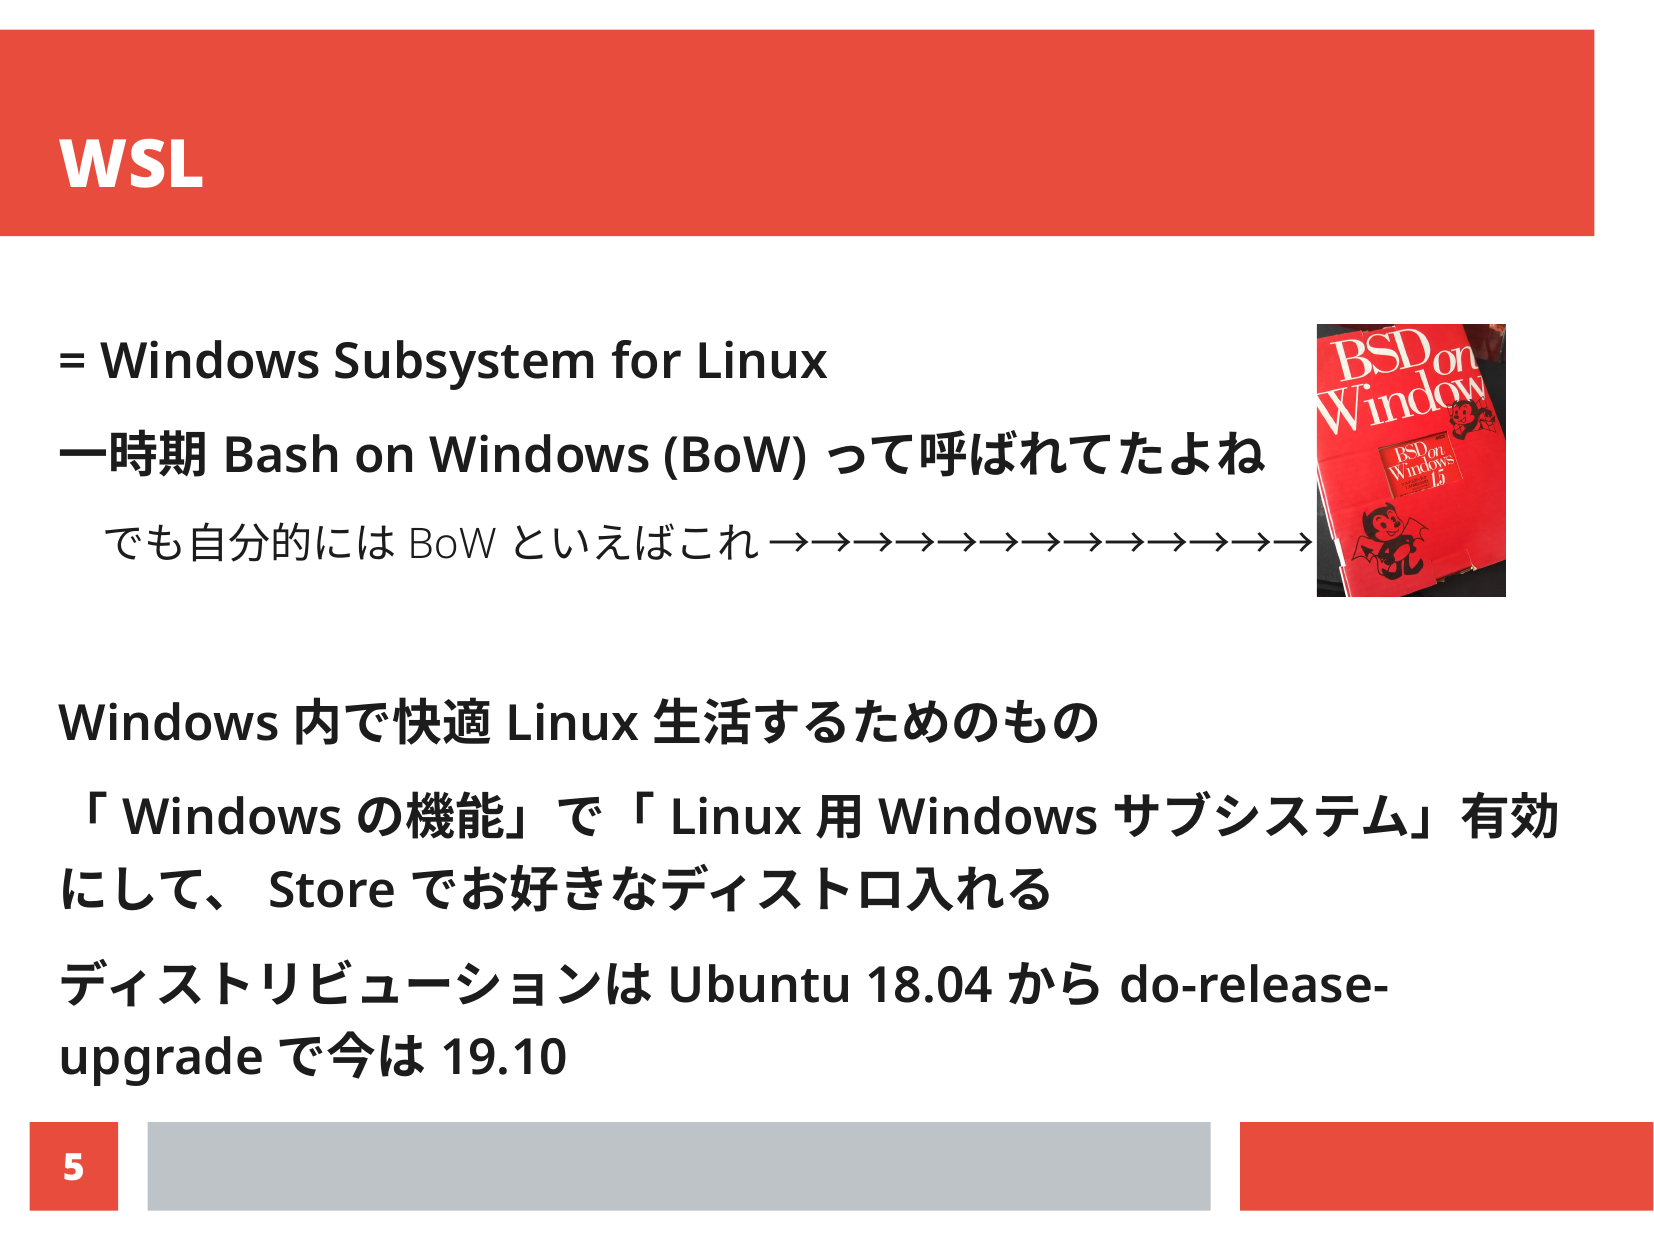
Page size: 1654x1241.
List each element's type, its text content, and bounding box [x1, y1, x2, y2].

title WSL [59, 59, 1595, 207]
picture [1316, 324, 1506, 597]
list = Windows Subsystem for Linux 一時期Bash on Windows (BoW)って呼ばれてたよね でも自分的にはBoWといえばこれ →→→→→→→→→→→→→ Windows内で快適Linux生活するためのもの 「Windowsの機能」で「Linux用Windowsサブシステム」有効にして、Storeでお好きなディストロ入れる ディストリビューションはUbuntu 18.04からdo-release-upgradeで今は19.10 [59, 324, 1565, 1093]
